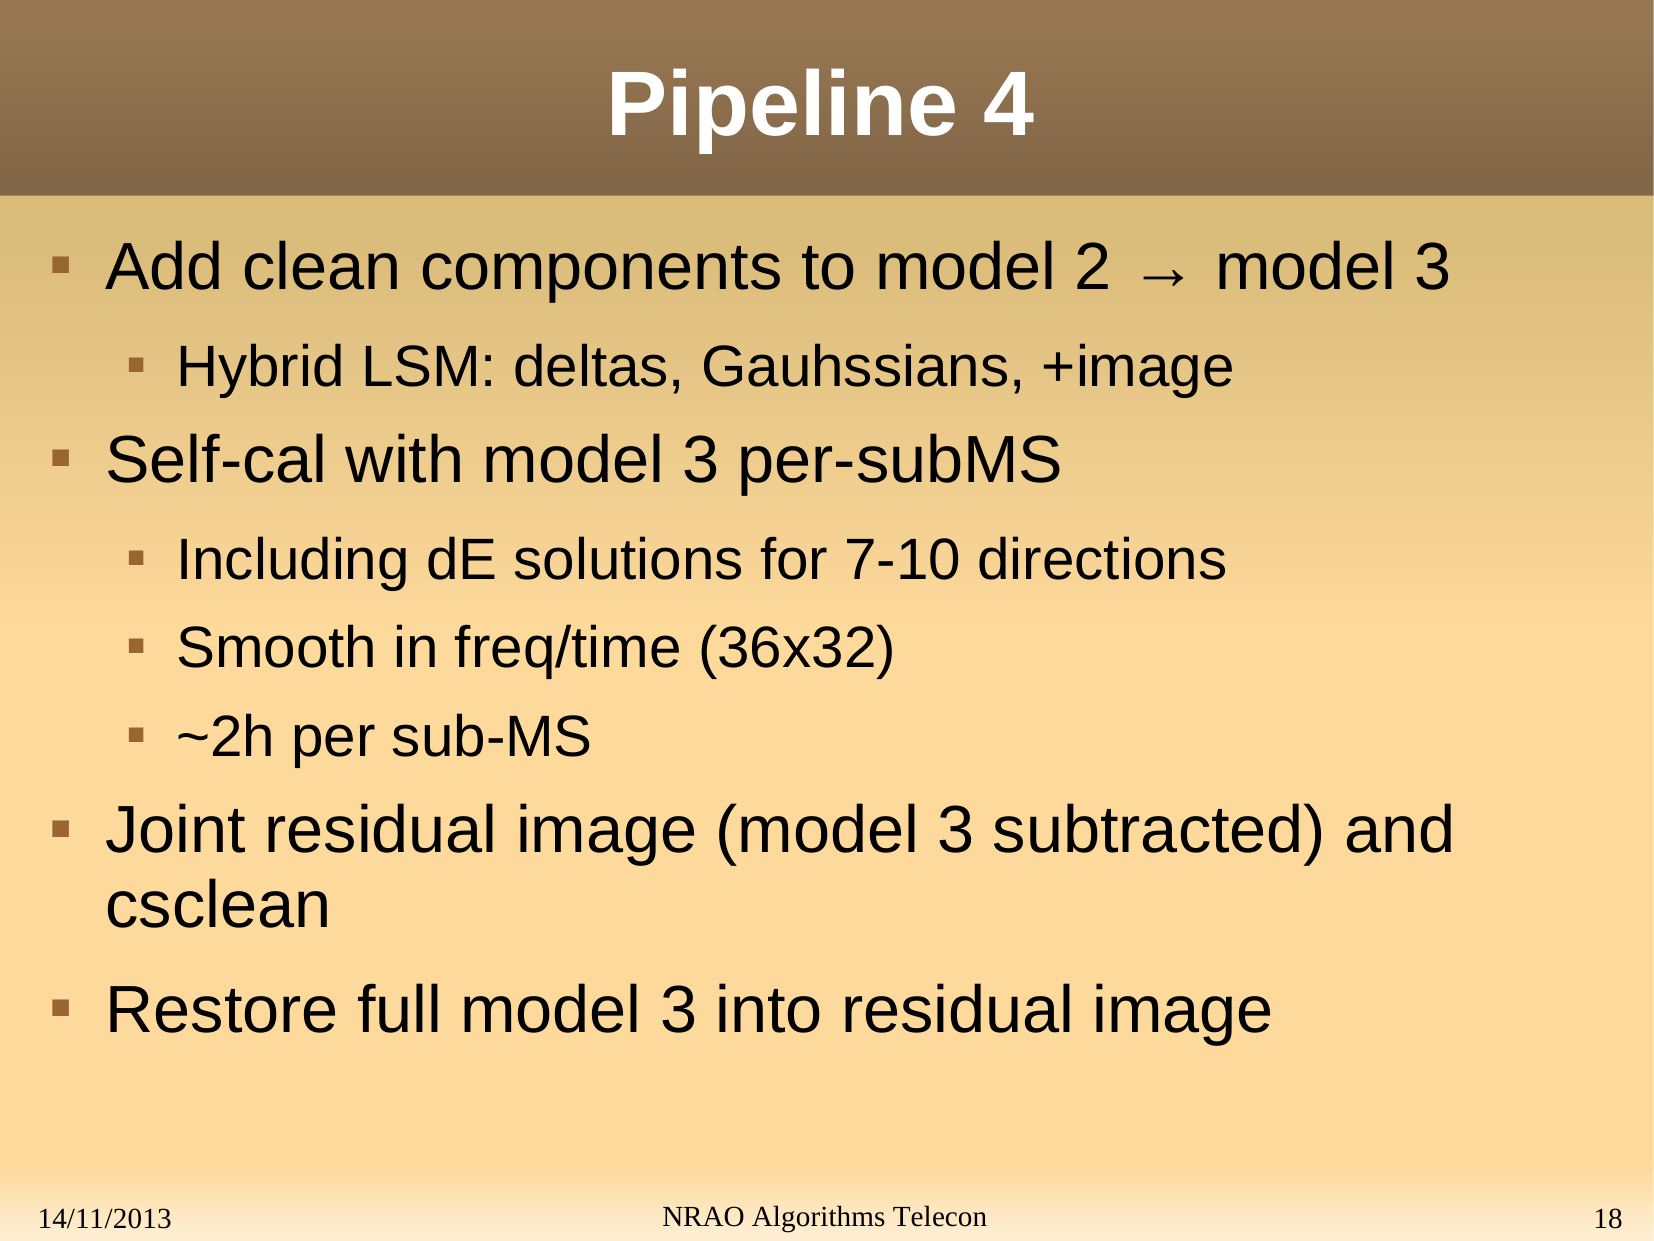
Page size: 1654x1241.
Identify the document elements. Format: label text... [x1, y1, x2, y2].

title Pipeline 4 [76, 0, 1565, 208]
list Add clean components to model 2 → model 3 Hybrid LSM: deltas, Gauhssians, +image Self-cal with model 3 per-subMS Including dE solutions for 7-10 directions Smooth in freq/time (36x32) ~2h per sub-MS Joint residual image (model 3 subtracted) and csclean Restore full model 3 into residual image [34, 229, 1606, 1146]
picture [0, 0, 1654, 1241]
